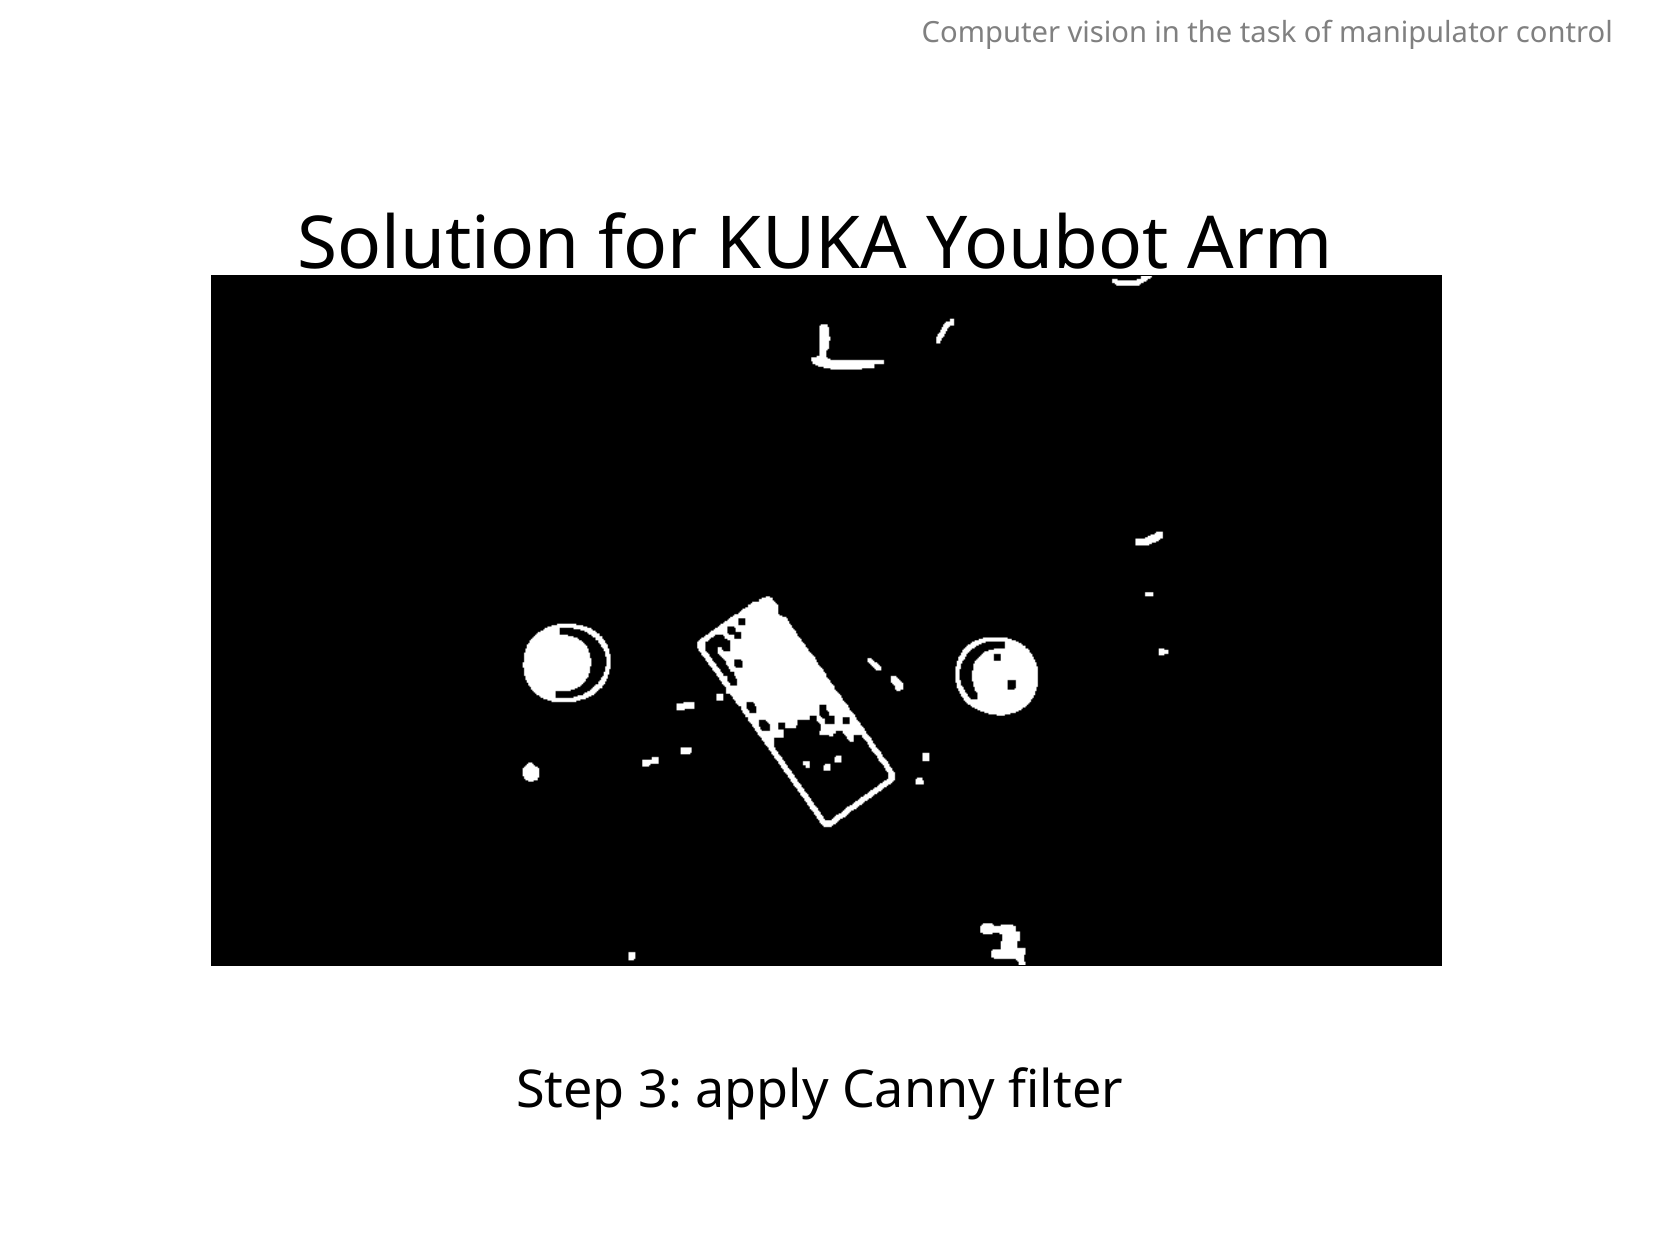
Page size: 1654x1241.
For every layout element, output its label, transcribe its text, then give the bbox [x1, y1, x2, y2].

picture [211, 275, 1442, 966]
text_box Step 3: apply Canny filter [501, 1045, 1152, 1112]
text_box Computer vision in the task of manipulator control [881, 0, 1654, 65]
text_box Solution for KUKA Youbot Arm [282, 183, 1371, 271]
